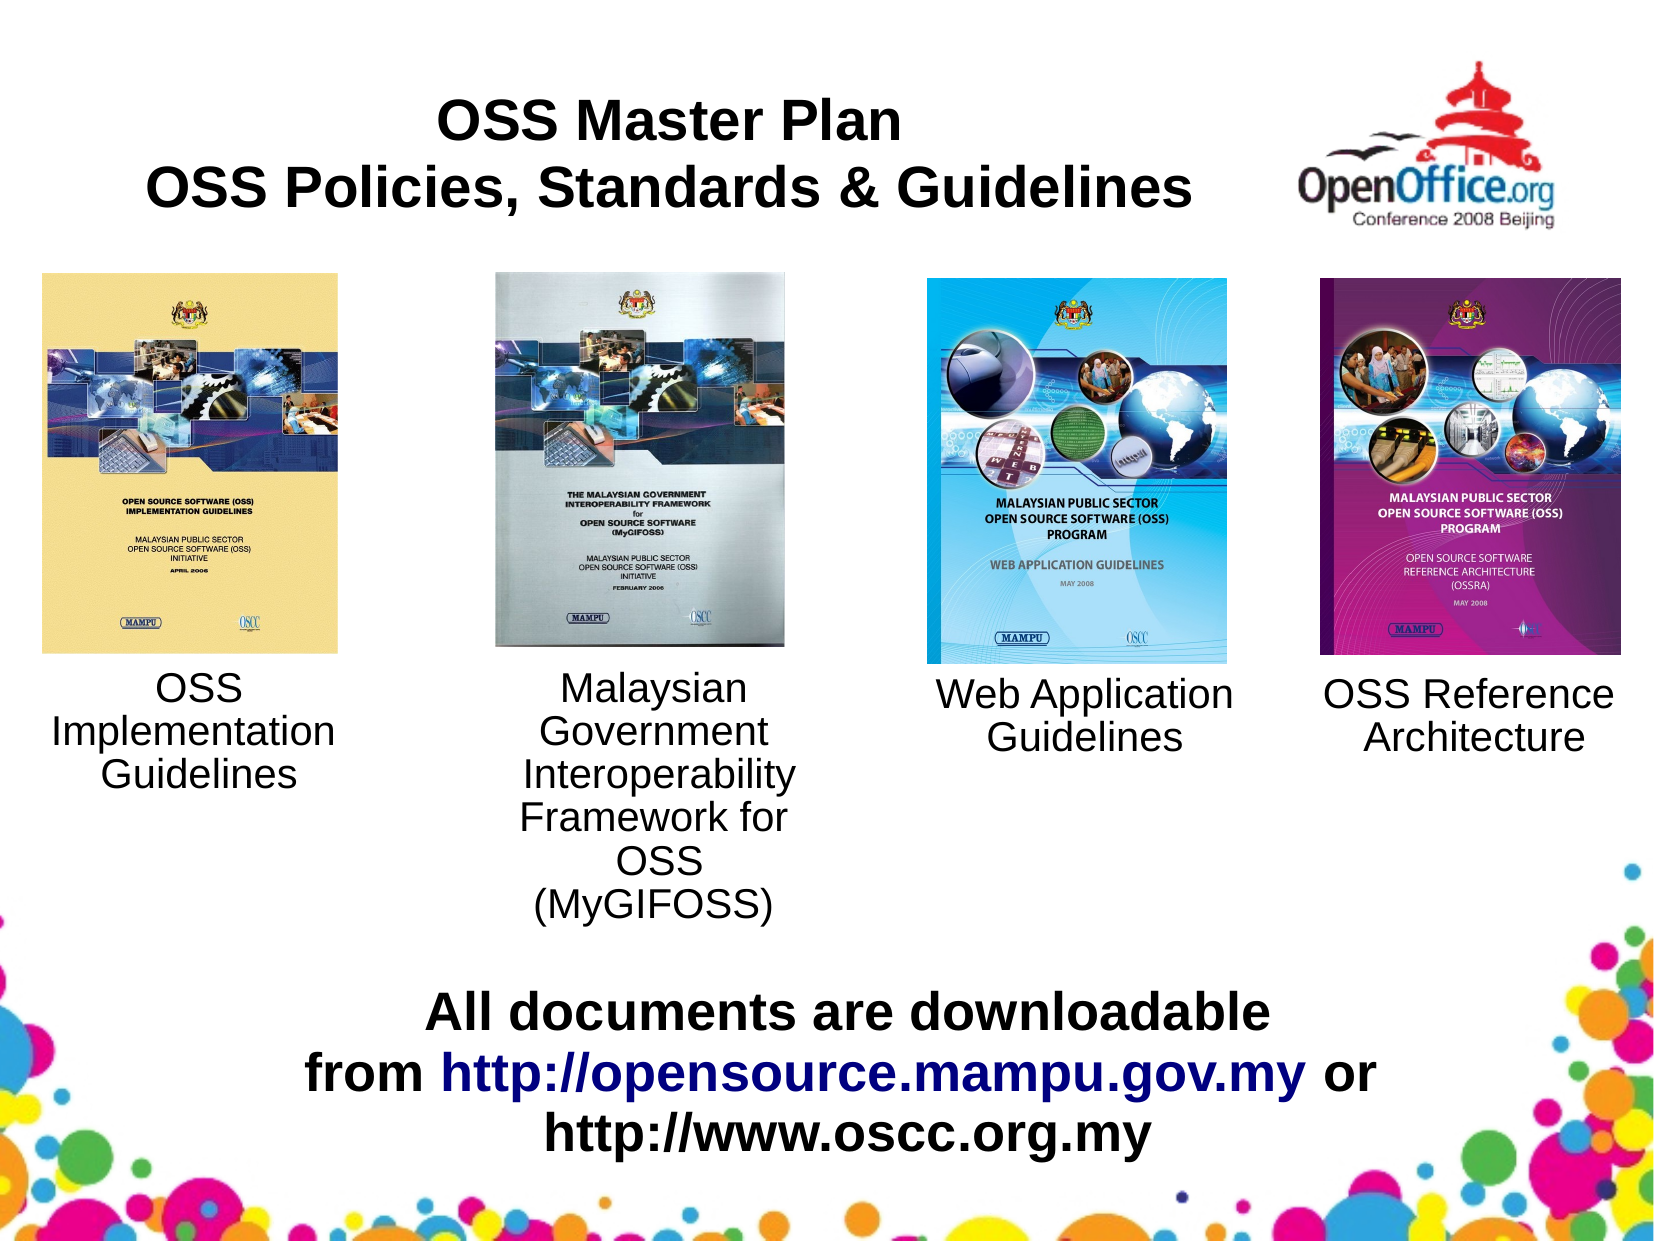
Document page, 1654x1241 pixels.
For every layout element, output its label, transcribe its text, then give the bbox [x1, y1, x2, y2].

title OSS Master Plan OSS Policies, Standards & Guidelines [82, 56, 1258, 250]
picture [1285, 51, 1569, 250]
picture [1144, 498, 1159, 510]
text_box Malaysian Government Interoperability Framework for OSS (MyGIFOSS) [478, 660, 830, 938]
picture [495, 272, 785, 647]
picture [0, 810, 1654, 1241]
picture [1320, 278, 1621, 655]
text_box OSS Implementation Guidelines [23, 660, 375, 809]
picture [941, 278, 1227, 664]
text_box OSS Reference Architecture [1299, 666, 1651, 771]
text_box All documents are downloadable from http://opensource.mampu.gov.my or http://www.oscc.org.my [218, 974, 1465, 1171]
picture [42, 273, 338, 654]
text_box Web Application Guidelines [909, 666, 1261, 771]
